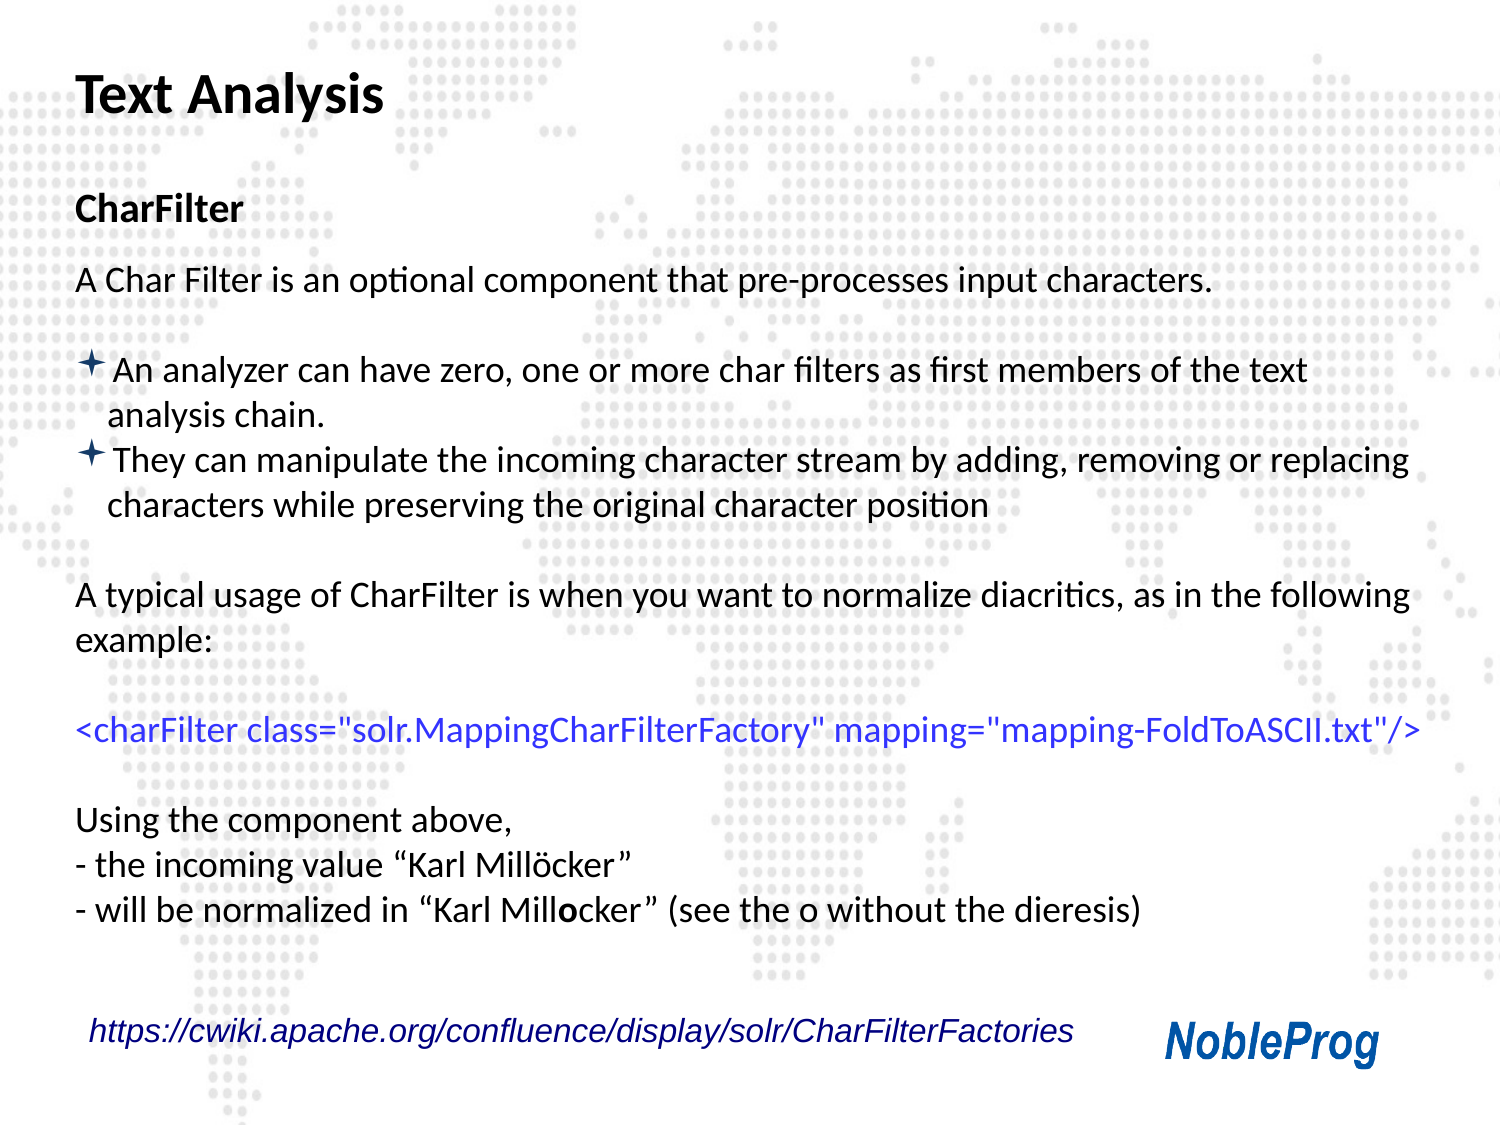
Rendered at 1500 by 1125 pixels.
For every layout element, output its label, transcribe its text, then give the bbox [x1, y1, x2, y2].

picture [0, 0, 1500, 1125]
text_box https://cwiki.apache.org/confluence/display/solr/CharFilterFactories [74, 1005, 1215, 1063]
text_box CharFilter [75, 180, 1425, 255]
text_box Text Analysis [75, 55, 1425, 180]
text_box A Char Filter is an optional component that pre-processes input characters. An analyzer can have zero, one or more char filters as first members of the text analysis chain. They can manipulate the incoming character stream by adding, removing or replacing characters while preserving the original character position A typical usage of CharFilter is when you want to normalize diacritics, as in the following example: <charFilter class="solr.MappingCharFilterFactory" mapping="mapping-FoldToASCII.txt"/> Using the component above, - the incoming value “Karl Millöcker” - will be normalized in “Karl Millocker” (see the o without the dieresis) [75, 255, 1425, 993]
